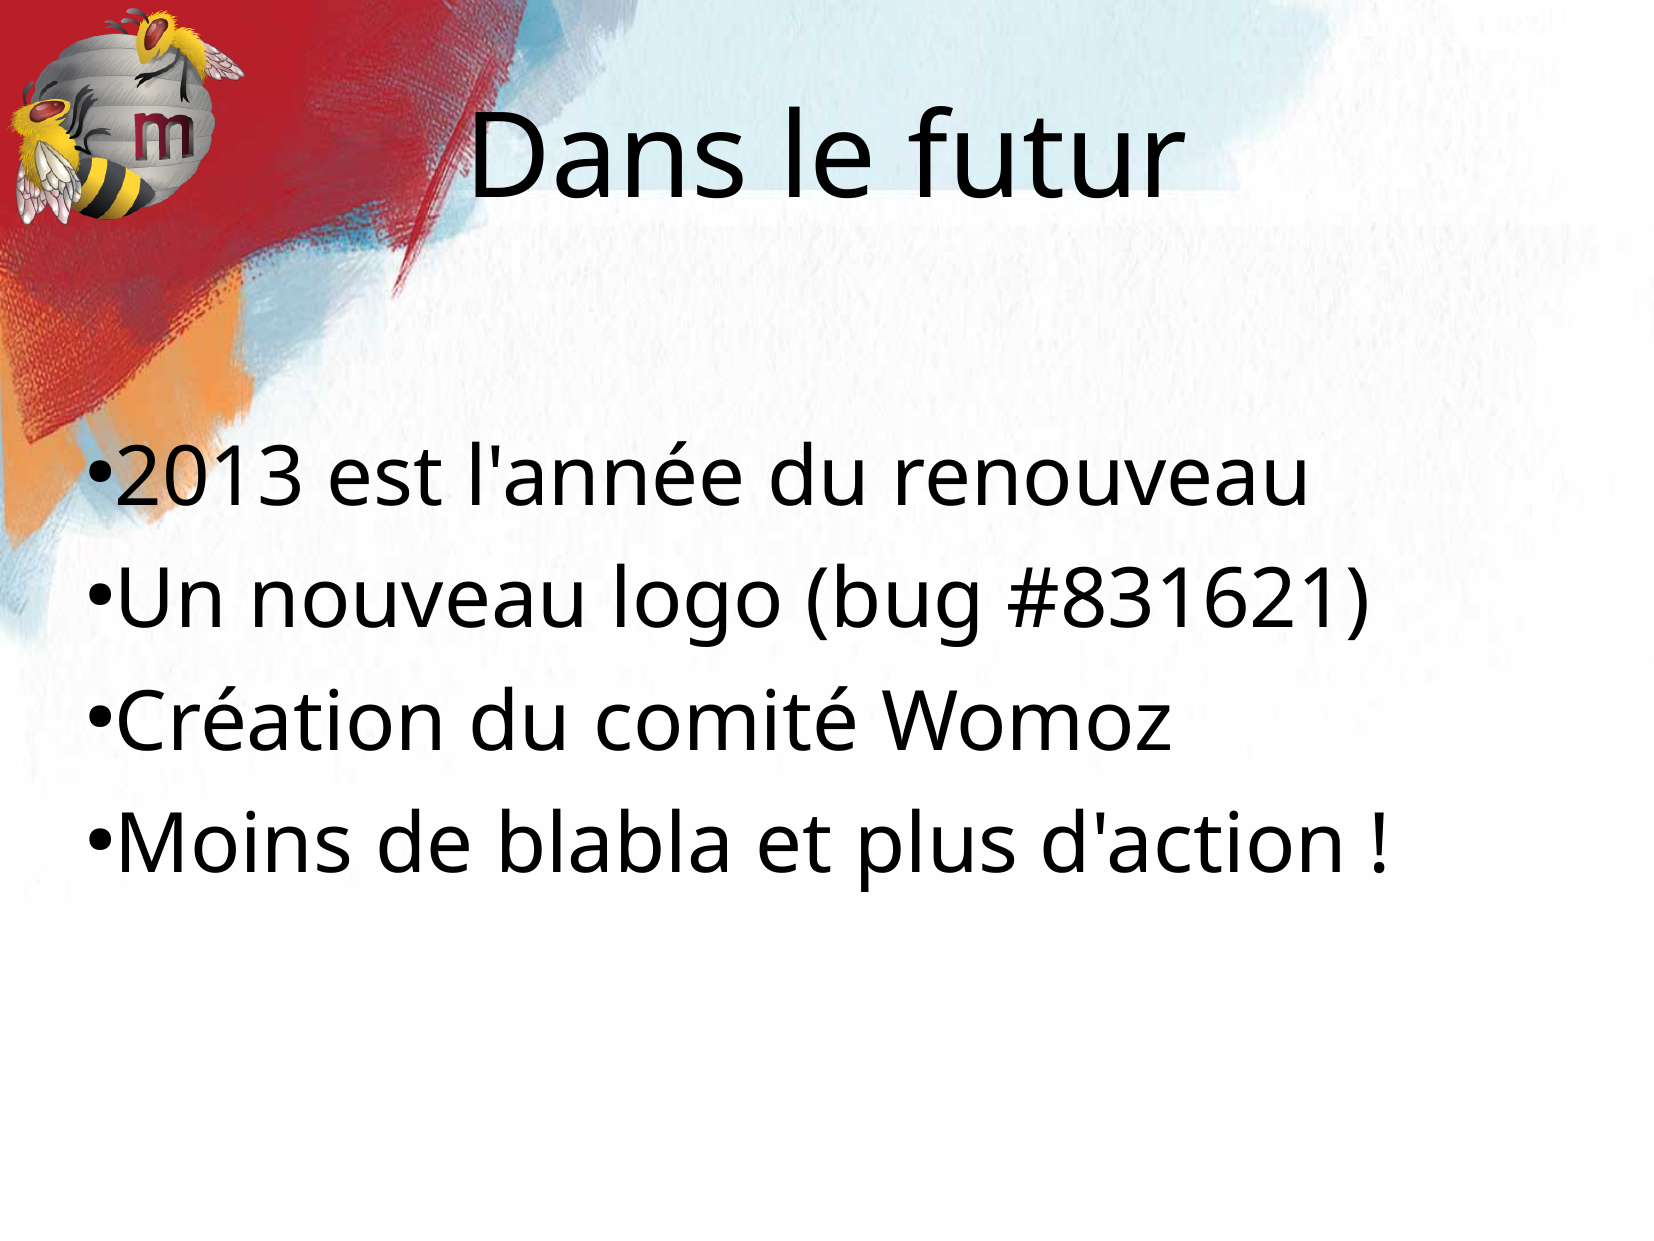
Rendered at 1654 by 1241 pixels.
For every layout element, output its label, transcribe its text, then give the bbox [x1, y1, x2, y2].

list 2013 est l'année du renouveau Un nouveau logo (bug #831621) Création du comité Womoz Moins de blabla et plus d'action ! [85, 425, 1574, 1145]
title Dans le futur [82, 0, 1571, 316]
picture [0, 0, 1654, 1241]
